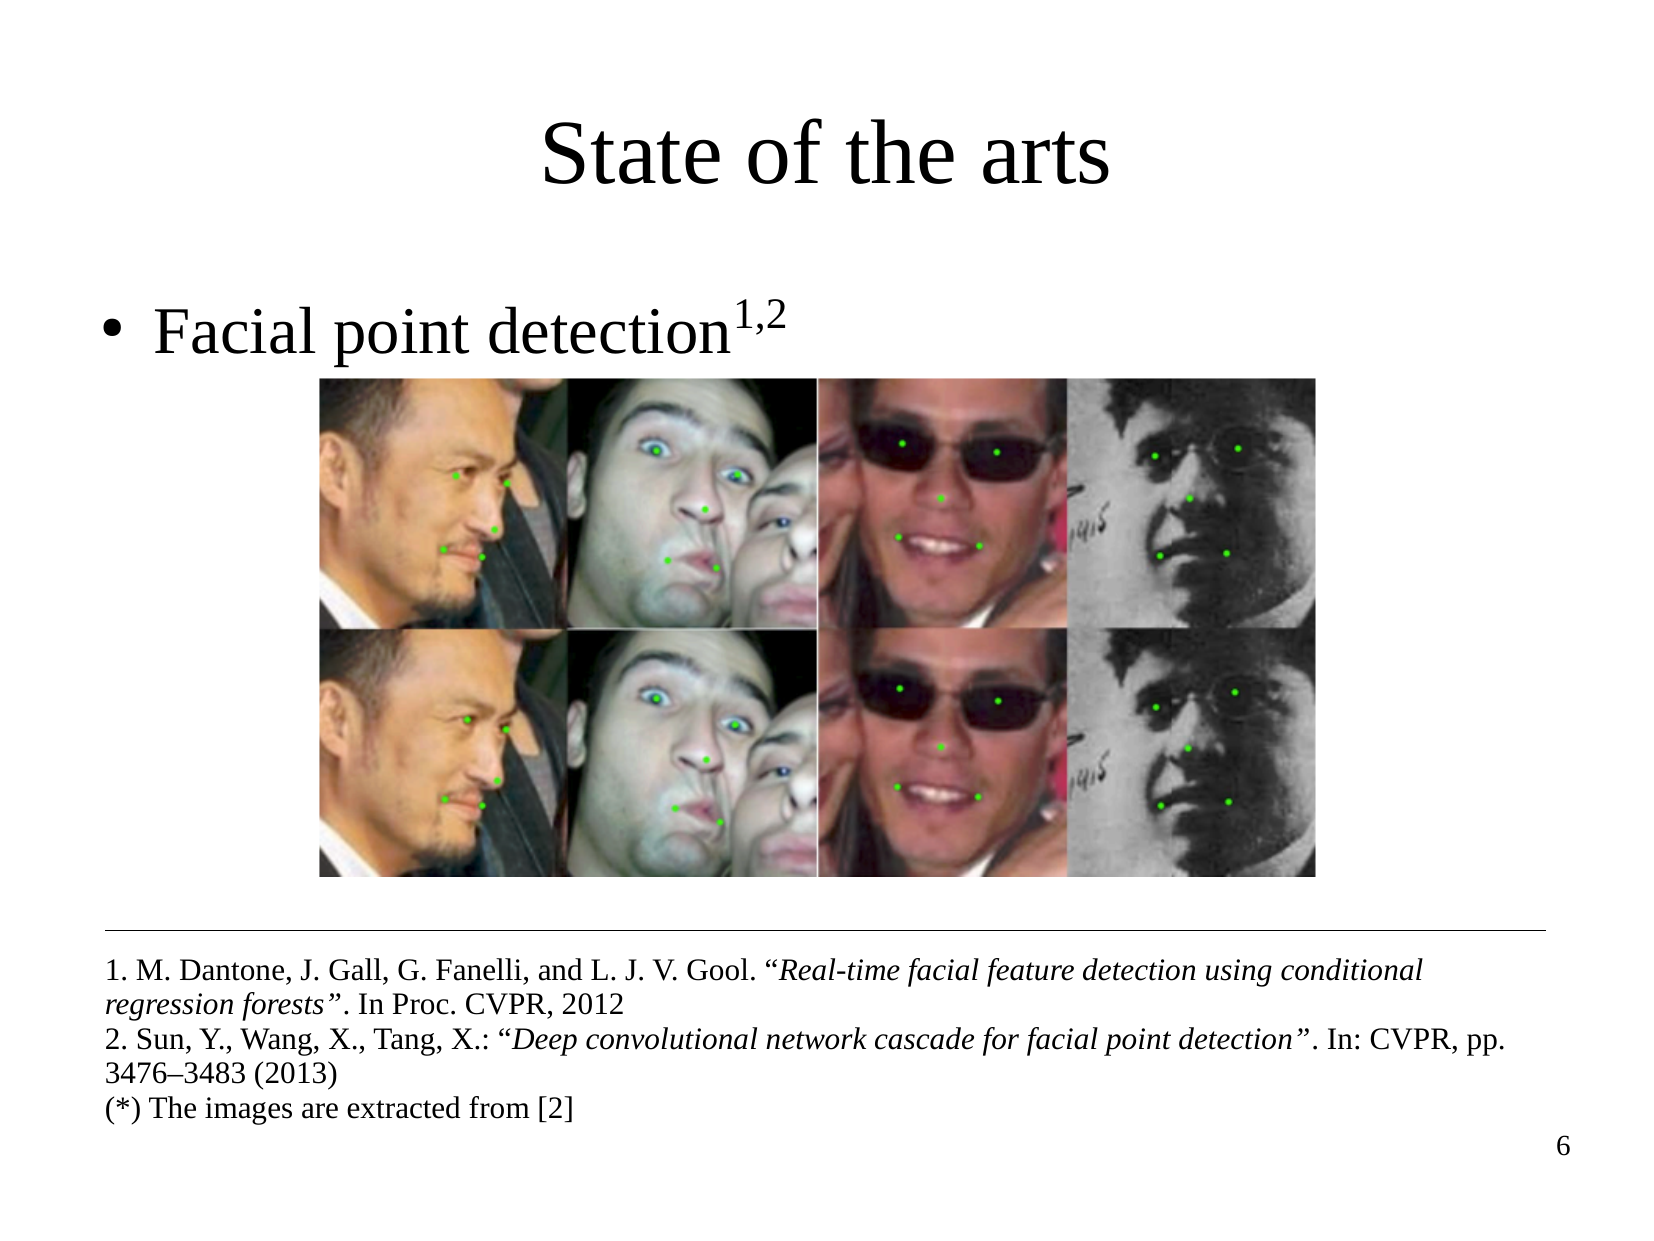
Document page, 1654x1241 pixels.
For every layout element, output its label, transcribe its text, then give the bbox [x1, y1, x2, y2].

title State of the arts [82, 49, 1571, 257]
text_box 1. M. Dantone, J. Gall, G. Fanelli, and L. J. V. Gool. “Real-time facial feature detection using conditional regression forests”. In Proc. CVPR, 2012 2. Sun, Y., Wang, X., Tang, X.: “Deep convolutional network cascade for facial point detection”. In: CVPR, pp. 3476–3483 (2013) (*) The images are extracted from [2] [90, 945, 1531, 1135]
picture [315, 374, 1333, 877]
list Facial point detection1,2 [82, 290, 1571, 1010]
